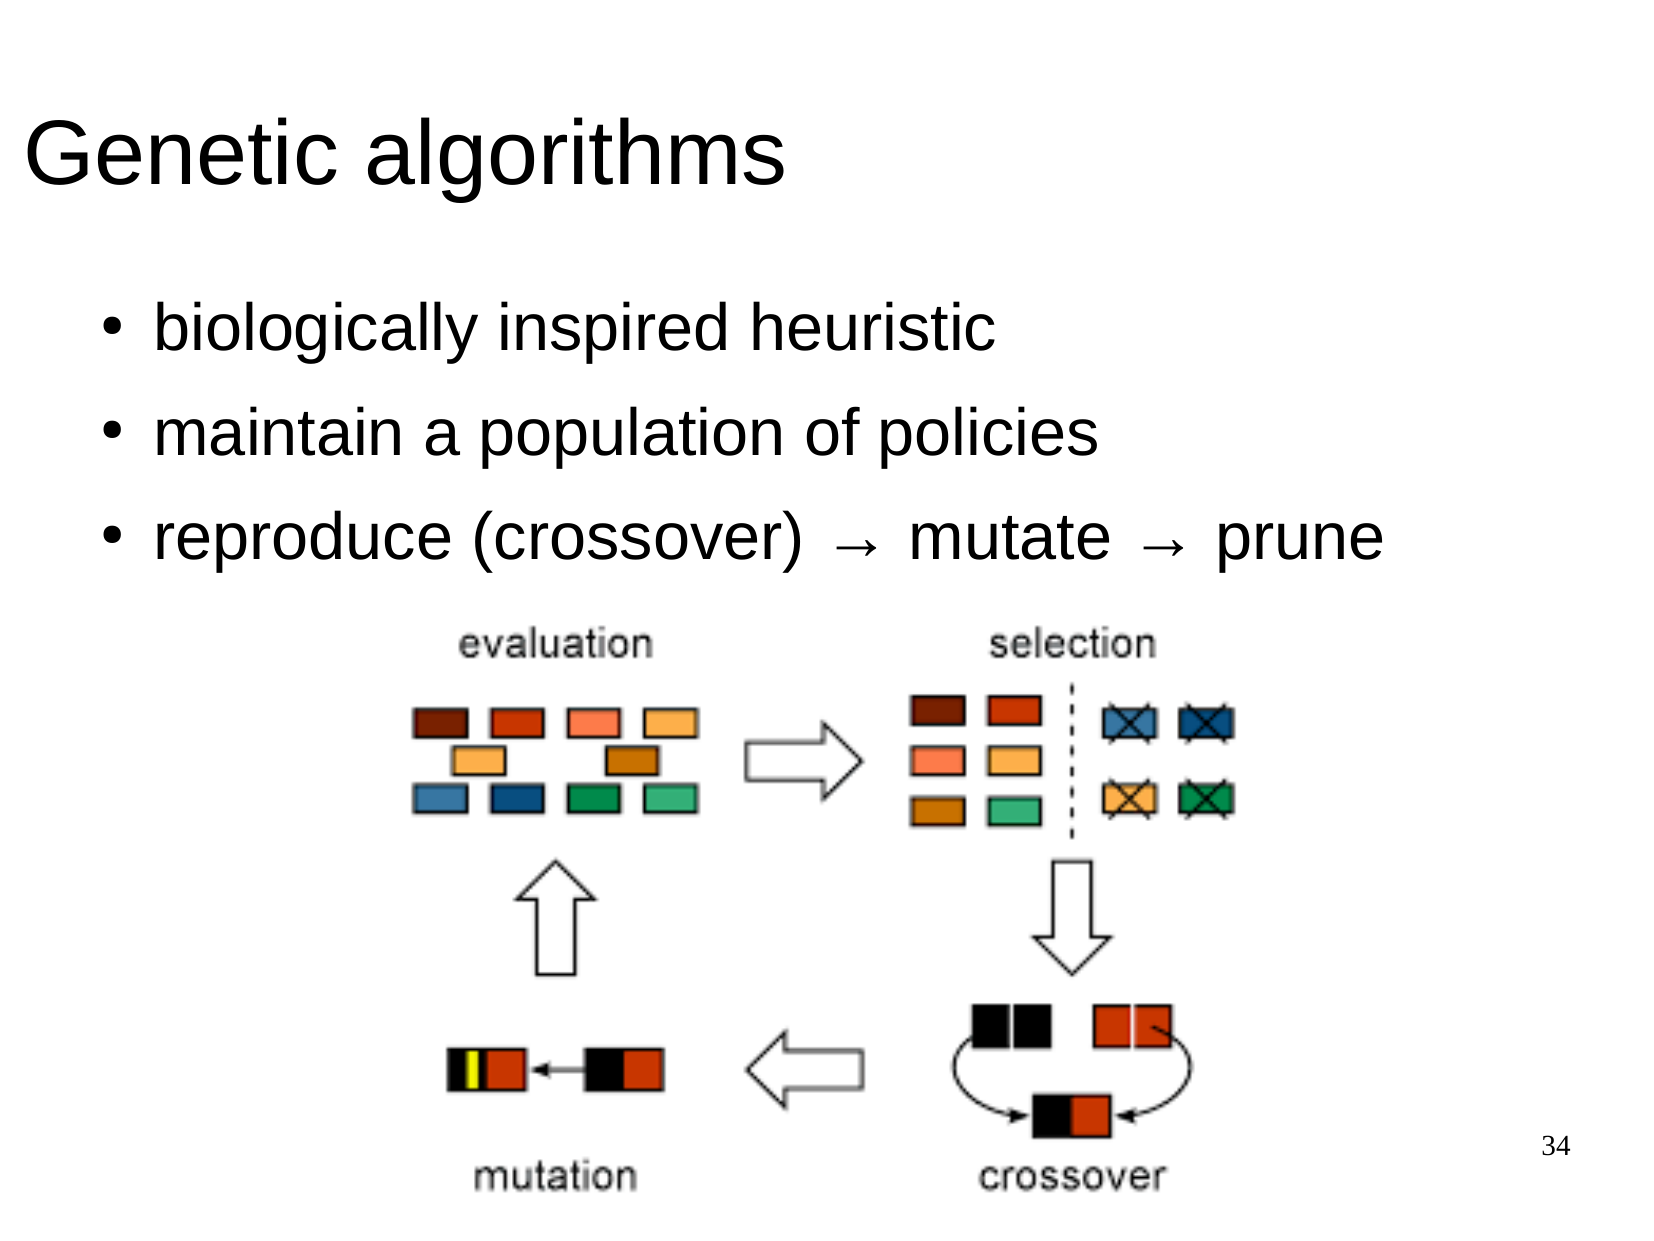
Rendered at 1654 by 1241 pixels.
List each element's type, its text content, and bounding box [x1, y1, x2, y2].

picture [397, 618, 1252, 1202]
title Genetic algorithms [23, 49, 1512, 257]
list biologically inspired heuristic maintain a population of policies reproduce (crossover) → mutate → prune [82, 290, 1571, 1010]
